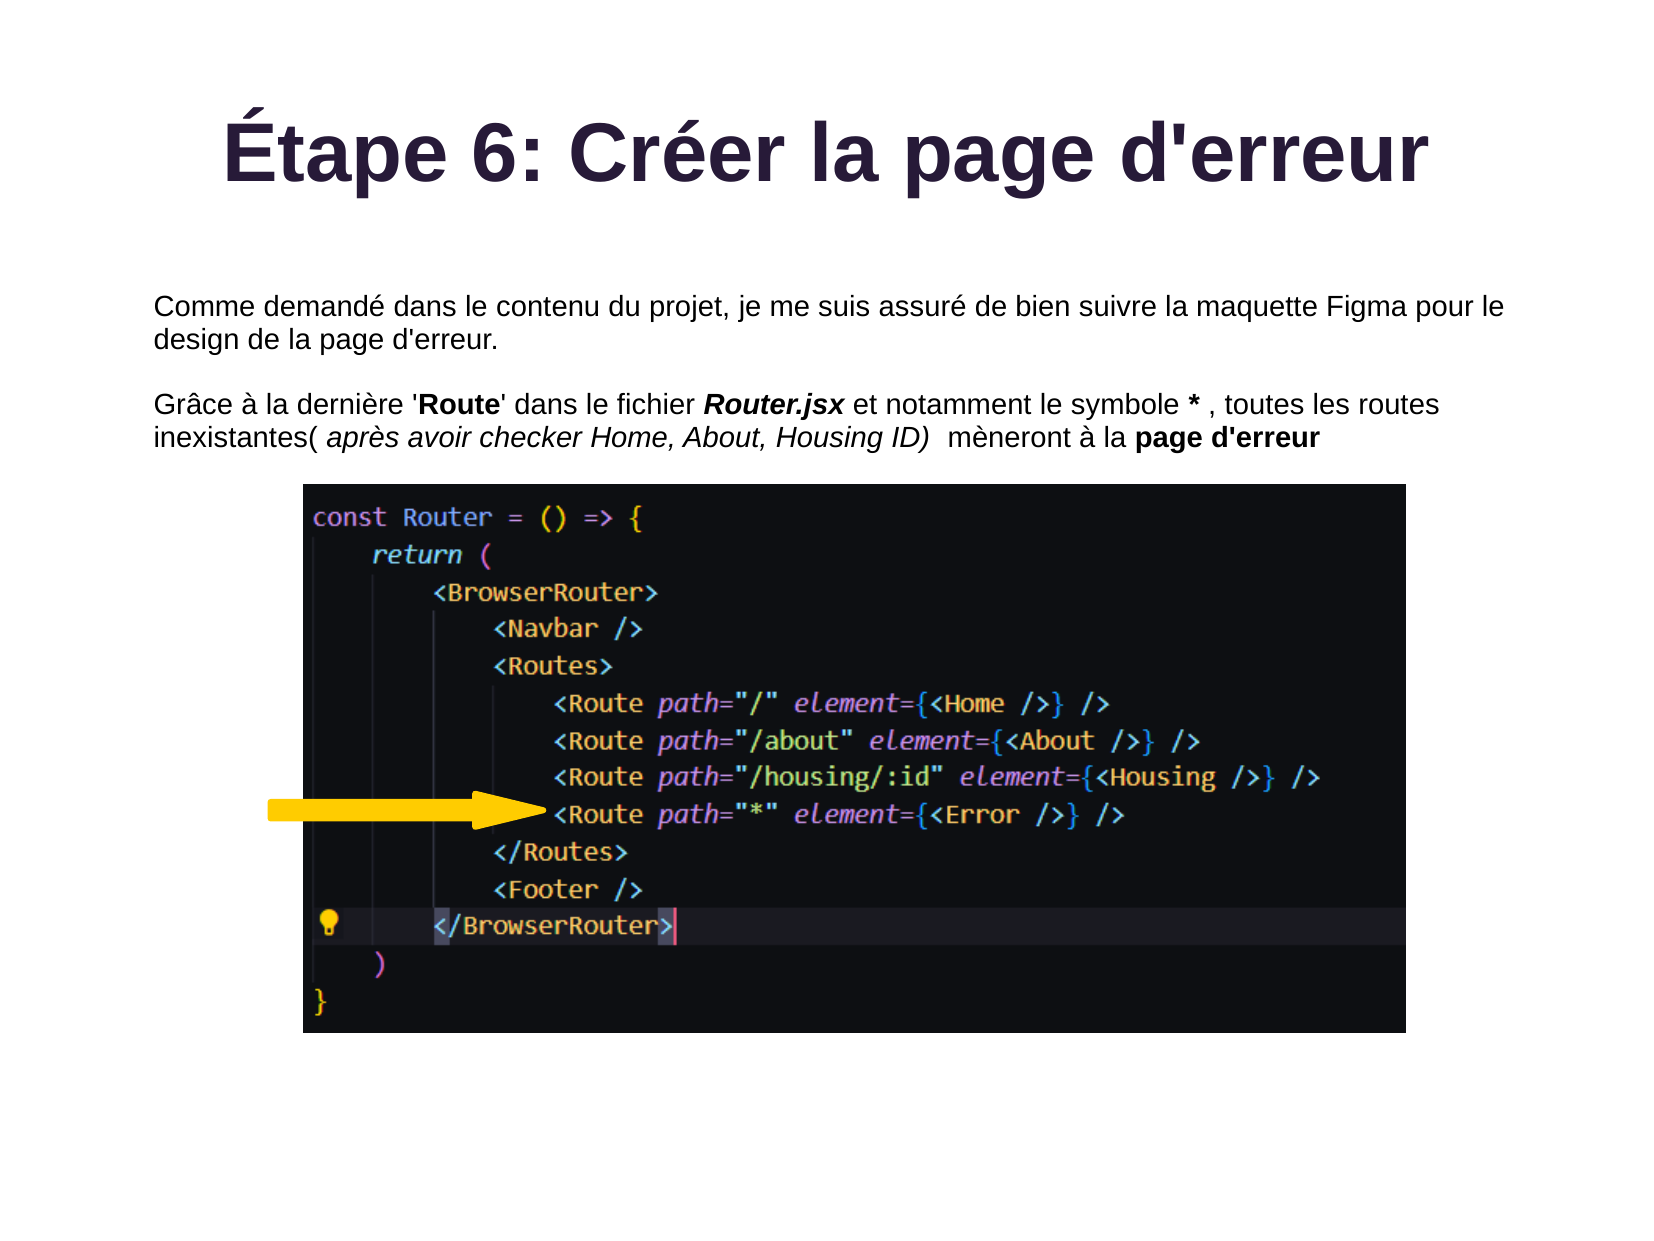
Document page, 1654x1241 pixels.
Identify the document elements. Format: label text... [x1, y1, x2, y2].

picture [303, 484, 1406, 1033]
list Comme demandé dans le contenu du projet, je me suis assuré de bien suivre la maquette Figma pour le design de la page d'erreur. Grâce à la dernière 'Route' dans le fichier Router.jsx et notamment le symbole * , toutes les routes inexistantes( après avoir checker Home, About, Housing ID) mèneront à la page d'erreur [82, 290, 1571, 1109]
title Étape 6: Créer la page d'erreur [82, 49, 1571, 257]
text_box [270, 793, 544, 827]
